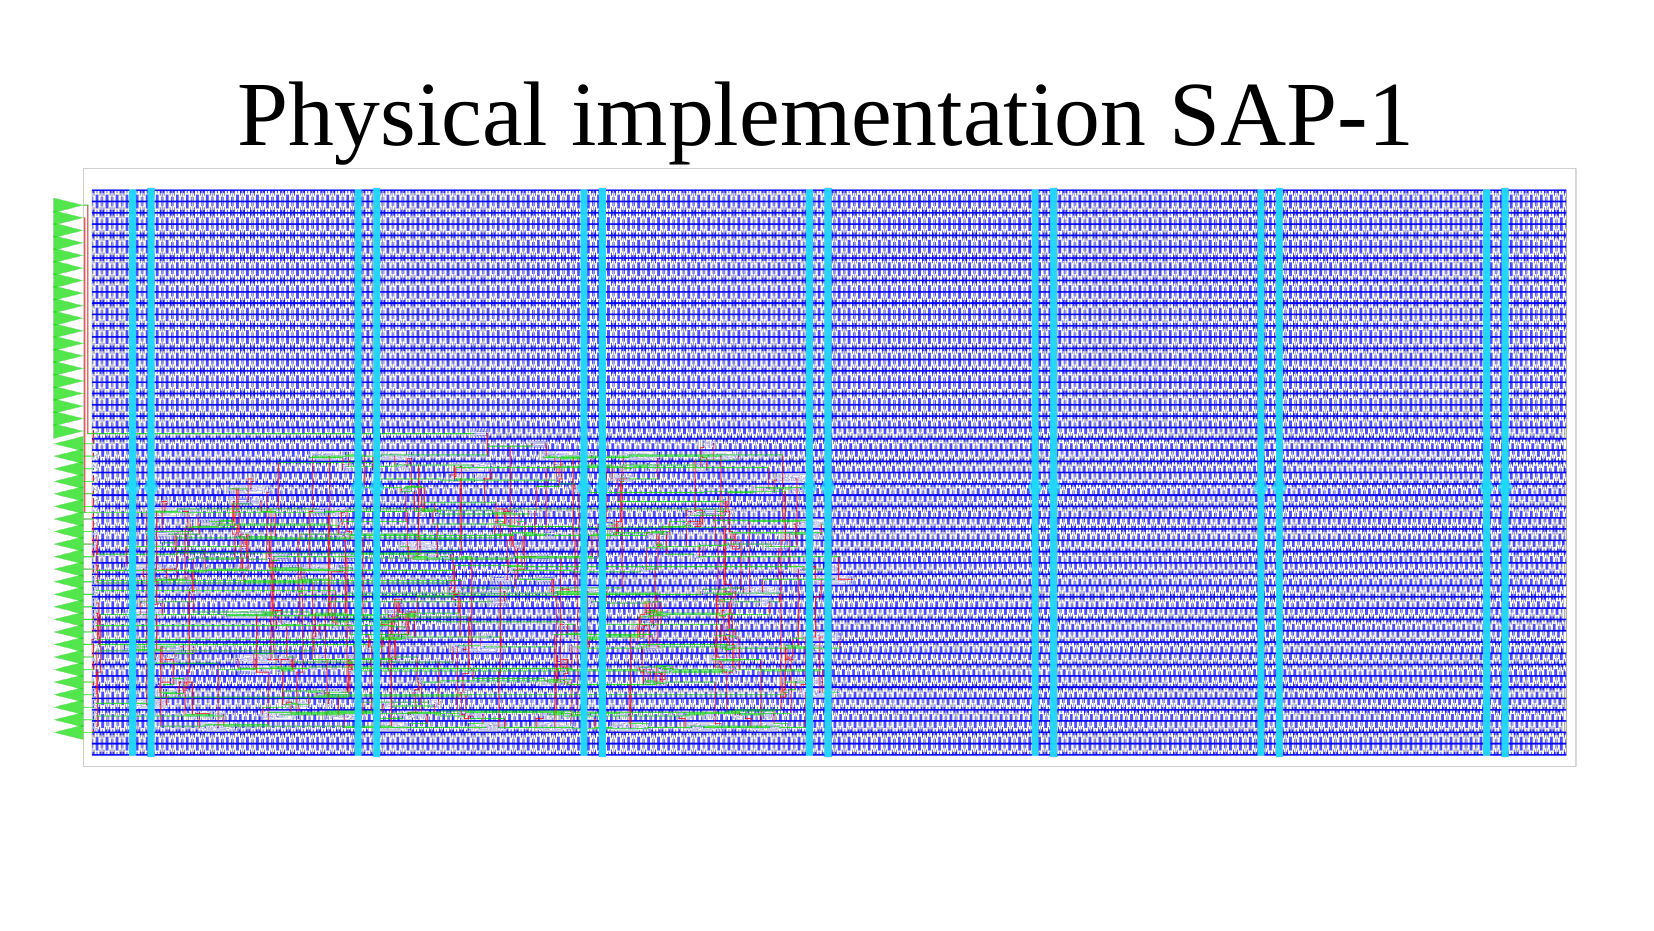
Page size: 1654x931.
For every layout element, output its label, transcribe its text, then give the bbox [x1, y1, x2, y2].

picture [2, 93, 1654, 840]
title Physical implementation SAP-1 [82, 37, 1571, 93]
